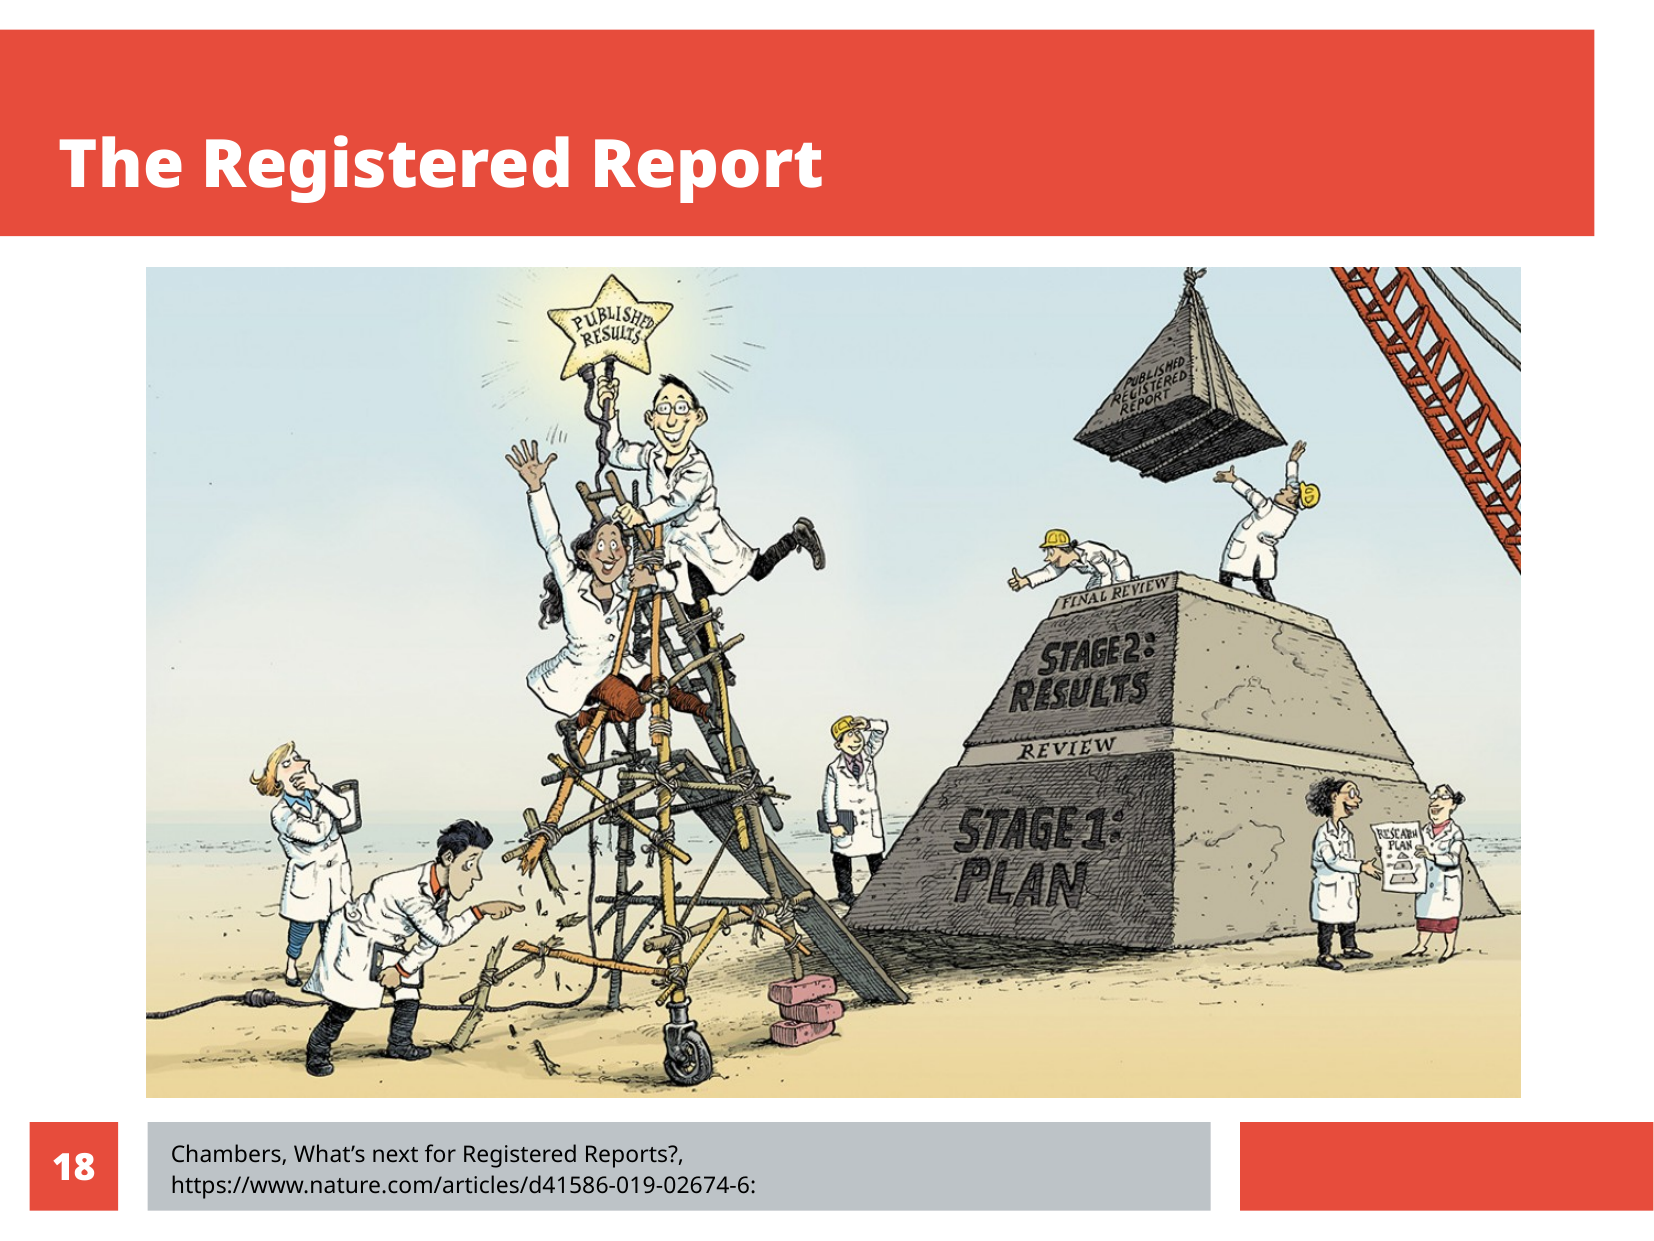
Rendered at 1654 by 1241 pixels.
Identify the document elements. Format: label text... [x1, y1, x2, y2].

text_box Chambers, What’s next for Registered Reports?, https://www.nature.com/articles/d41586-019-02674-6: [156, 1130, 815, 1200]
title The Registered Report [59, 59, 1595, 207]
picture [146, 267, 1521, 1098]
